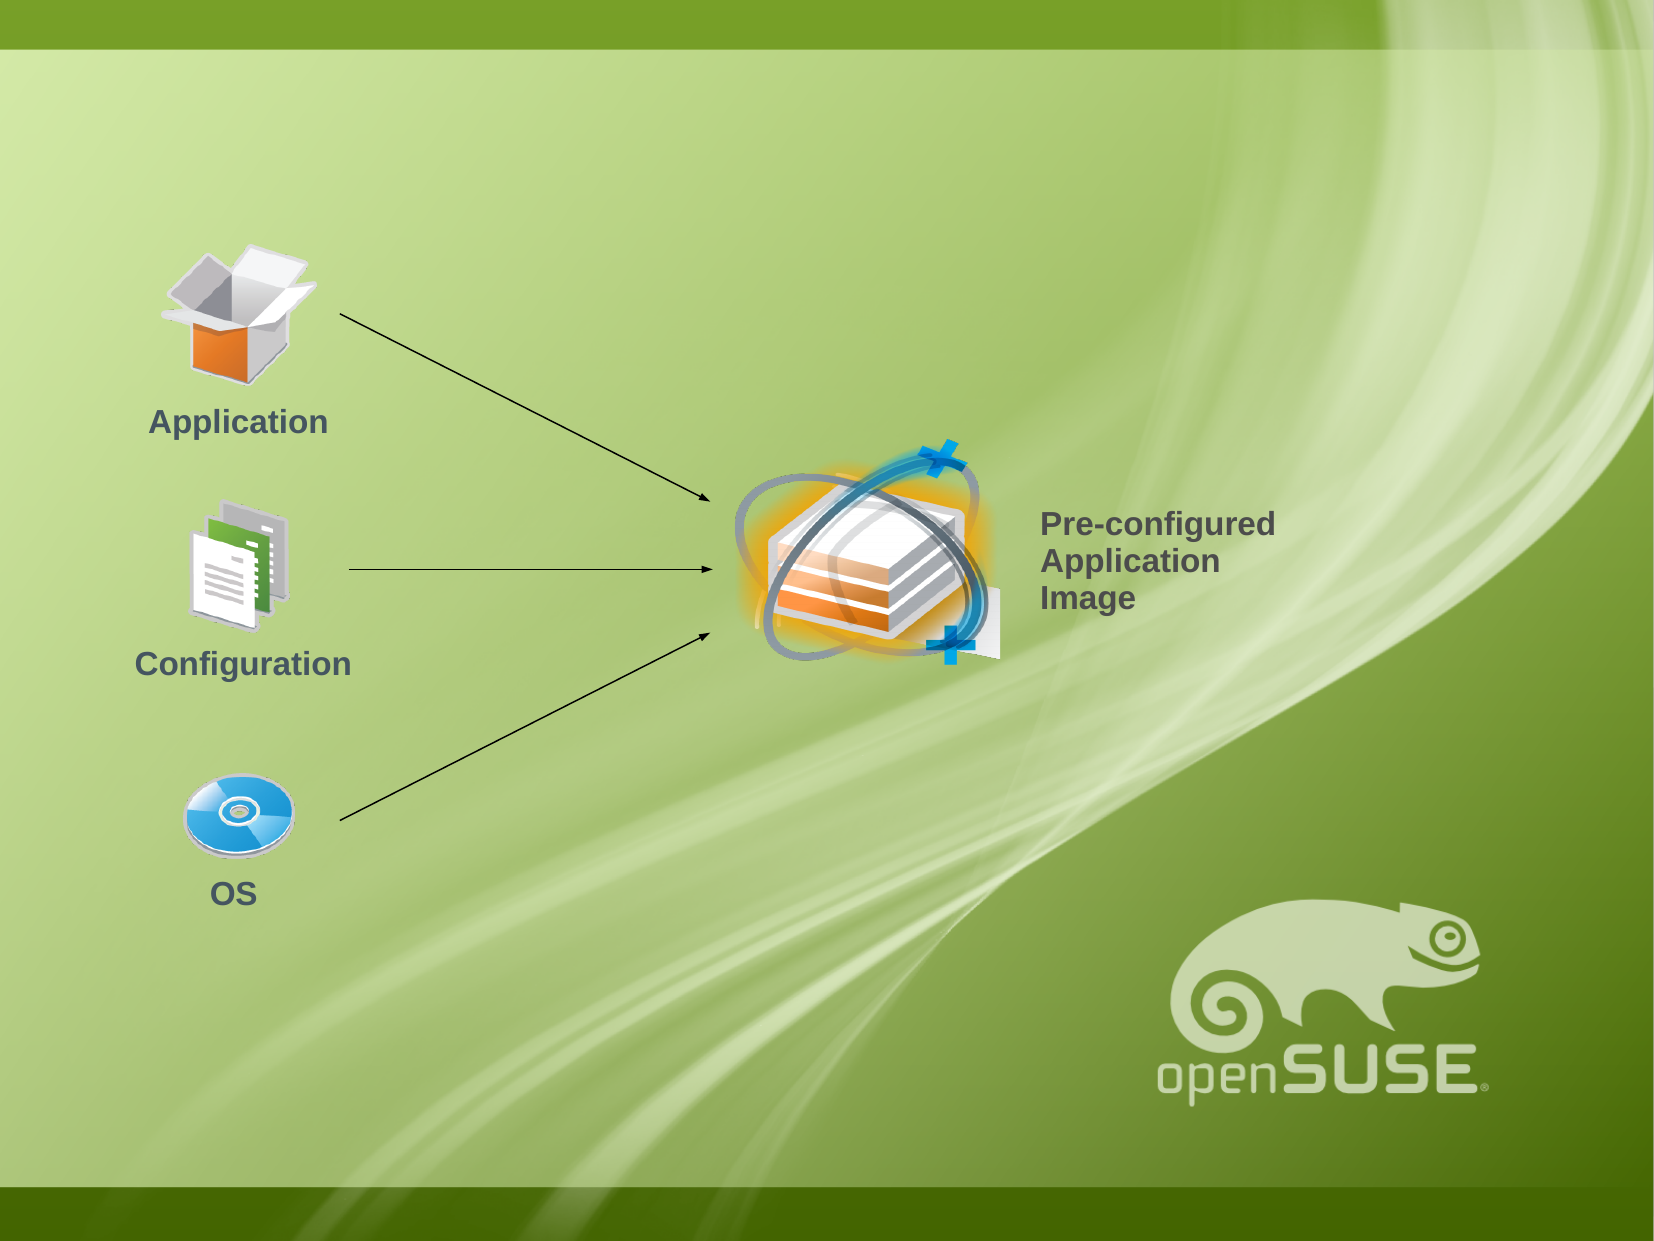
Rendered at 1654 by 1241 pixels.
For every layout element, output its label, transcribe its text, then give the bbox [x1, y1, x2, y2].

text_box Configuration [119, 637, 393, 727]
picture [0, 0, 1654, 1241]
text_box OS [195, 868, 429, 957]
text_box Application [133, 395, 389, 485]
text_box Pre-configured Application Image [1025, 497, 1305, 624]
